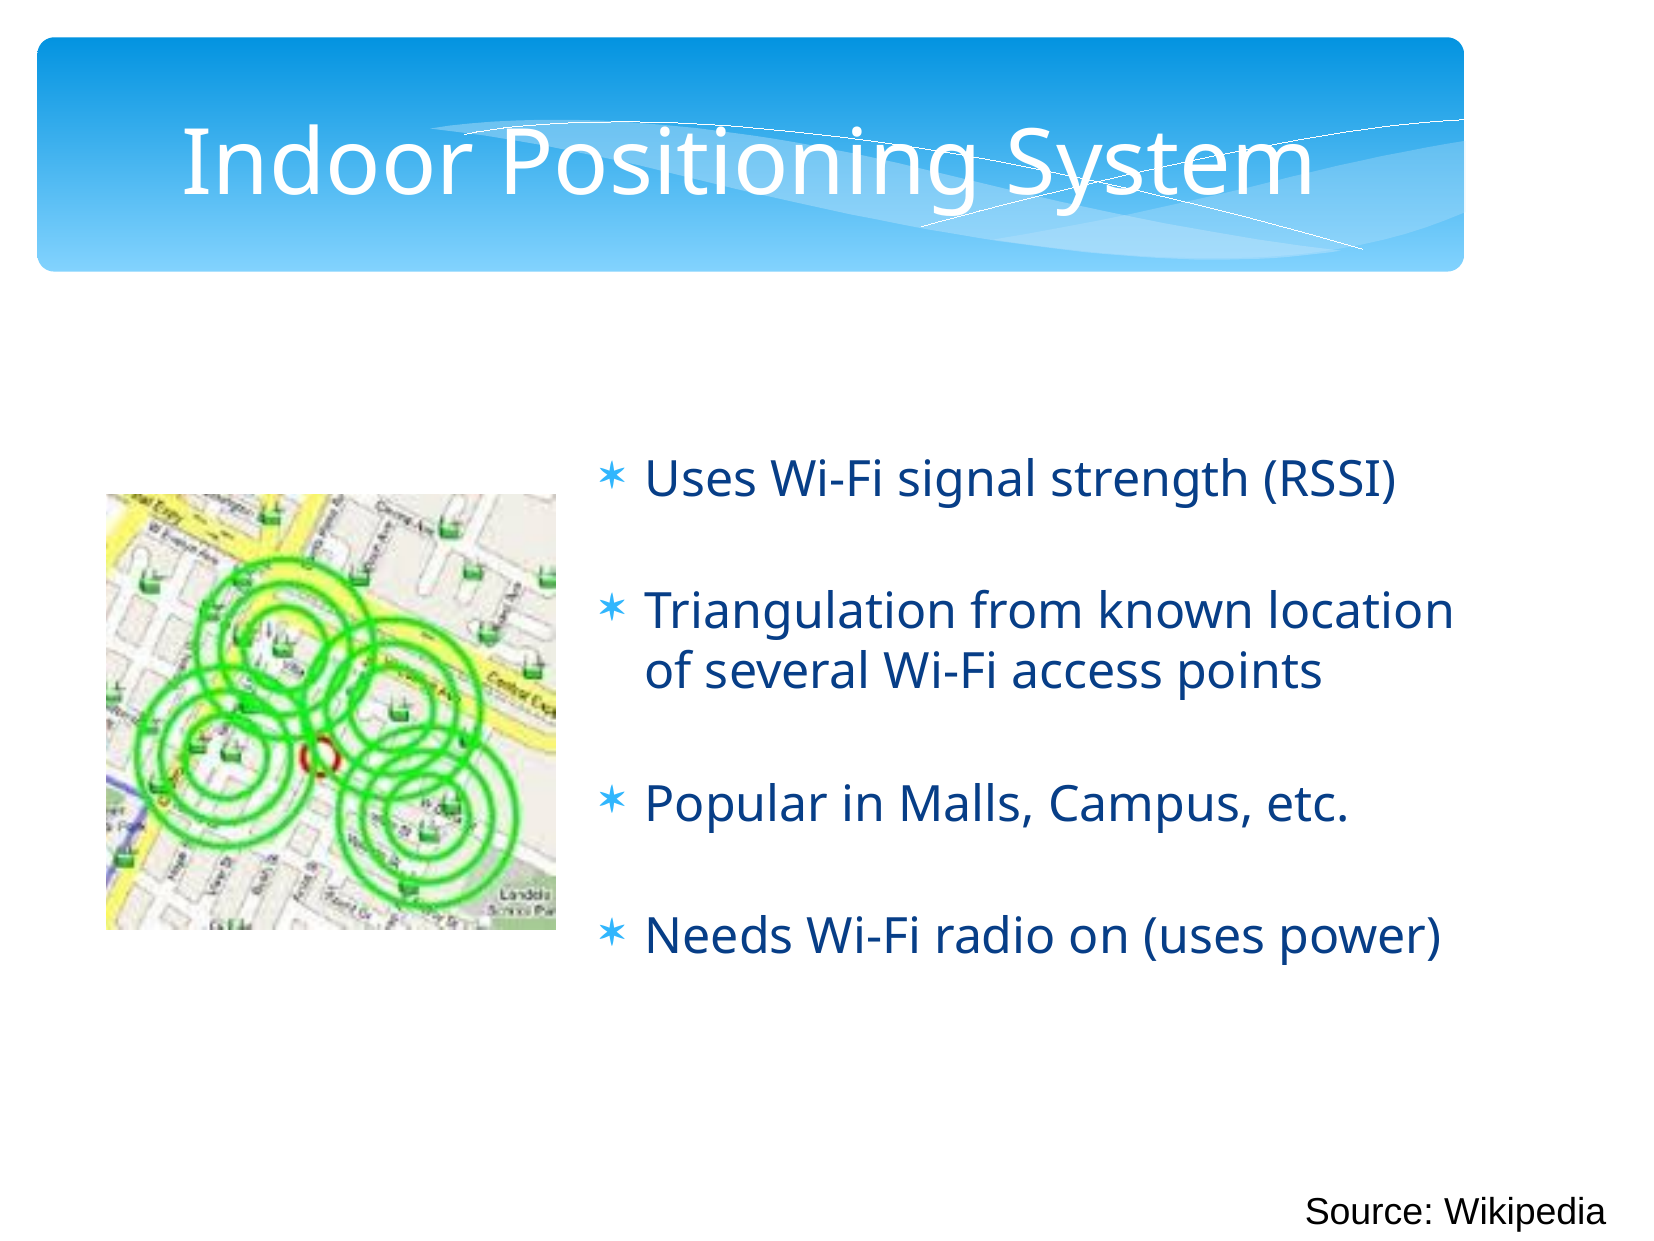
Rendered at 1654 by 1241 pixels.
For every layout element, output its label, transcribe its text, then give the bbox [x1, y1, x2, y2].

picture [106, 494, 556, 931]
title Indoor Positioning System [74, 55, 1425, 261]
list Uses Wi-Fi signal strength (RSSI) Triangulation from known location of several Wi-Fi access points Popular in Malls, Campus, etc. Needs Wi-Fi radio on (uses power) [585, 438, 1516, 1005]
text_box Source: Wikipedia [1290, 1183, 1654, 1241]
